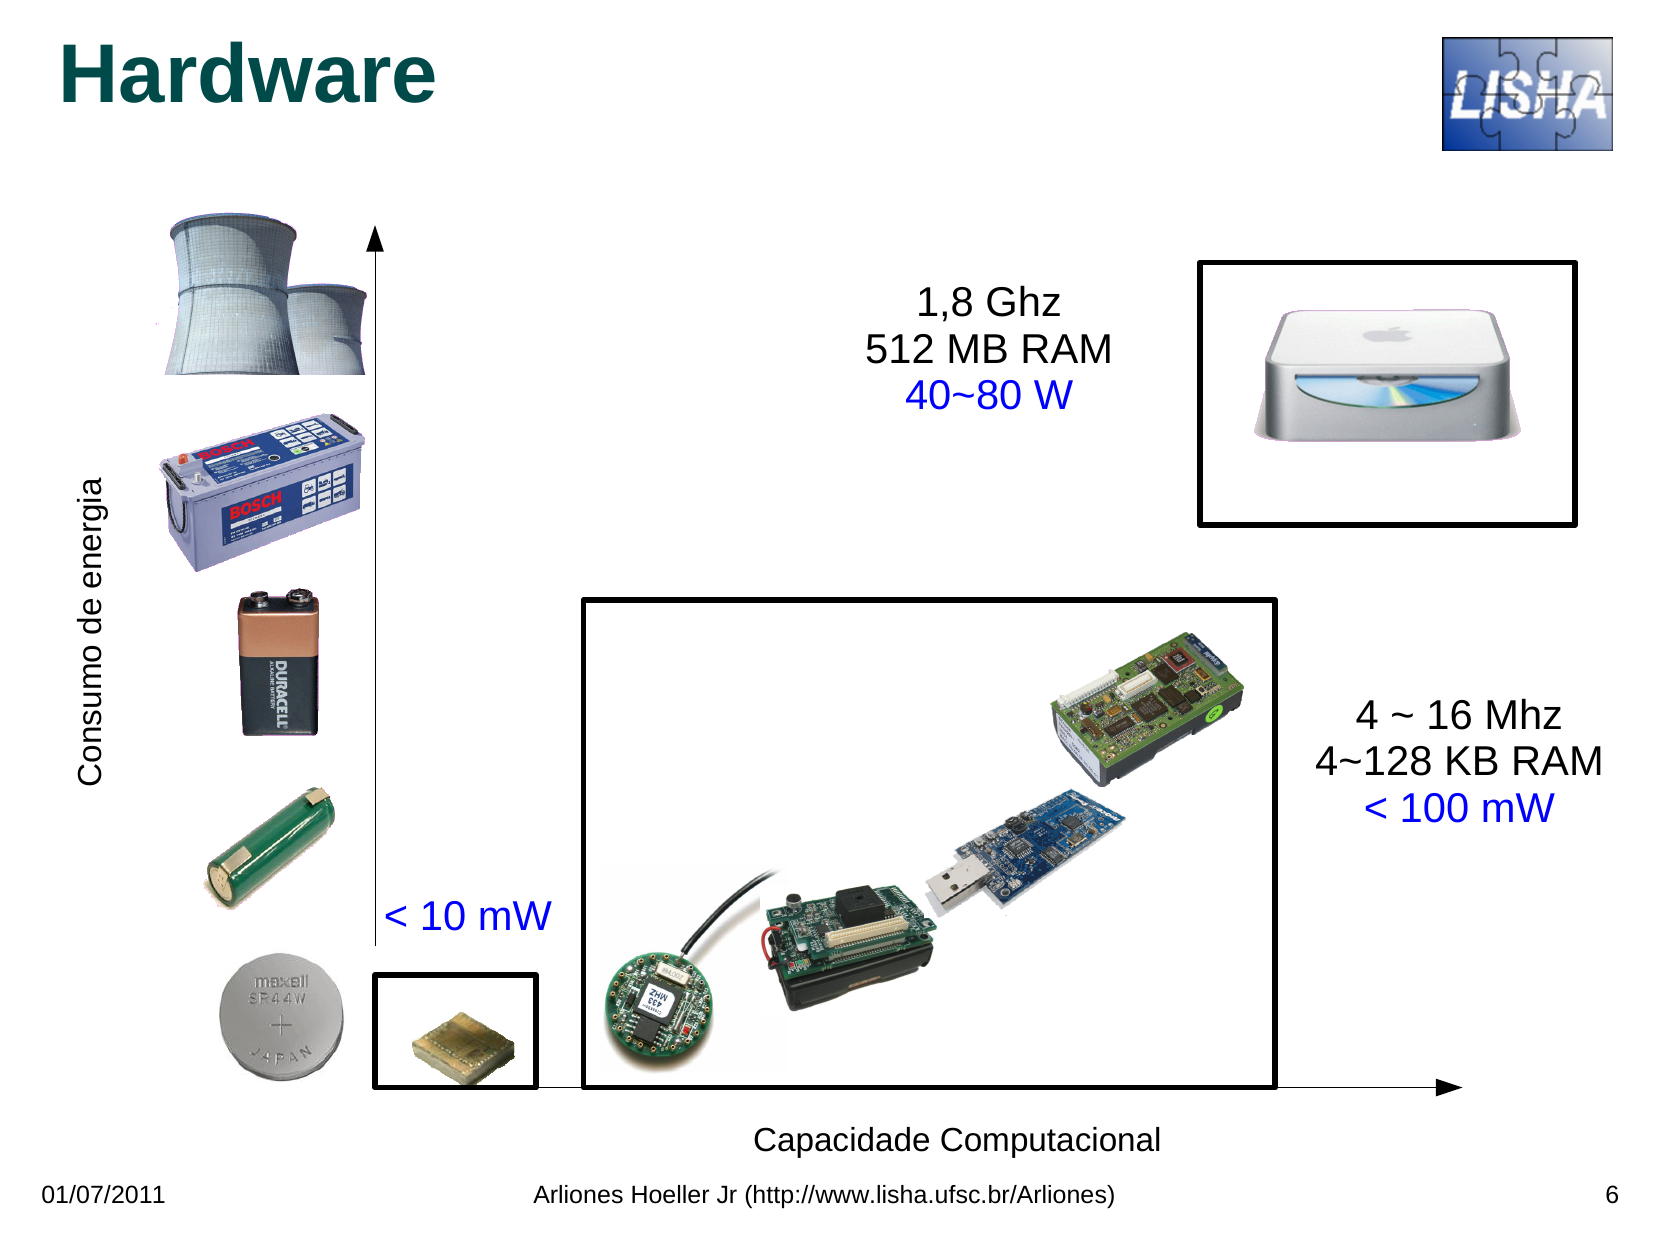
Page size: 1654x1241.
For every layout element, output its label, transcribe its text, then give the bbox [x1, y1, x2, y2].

picture [412, 1012, 515, 1085]
picture [150, 412, 376, 938]
picture [150, 206, 376, 376]
picture [1237, 265, 1538, 488]
picture [187, 946, 376, 1088]
text_box 1,8 Ghz 512 MB RAM 40~80 W [865, 278, 1113, 465]
picture [1442, 37, 1613, 151]
picture [598, 631, 1244, 1074]
title Hardware [58, 11, 1447, 148]
text_box Capacidade Computacional [753, 1120, 1163, 1159]
text_box < 10 mW [383, 892, 552, 940]
text_box Consumo de energia [70, 477, 109, 788]
text_box 4 ~ 16 Mhz 4~128 KB RAM < 100 mW [1315, 691, 1604, 878]
